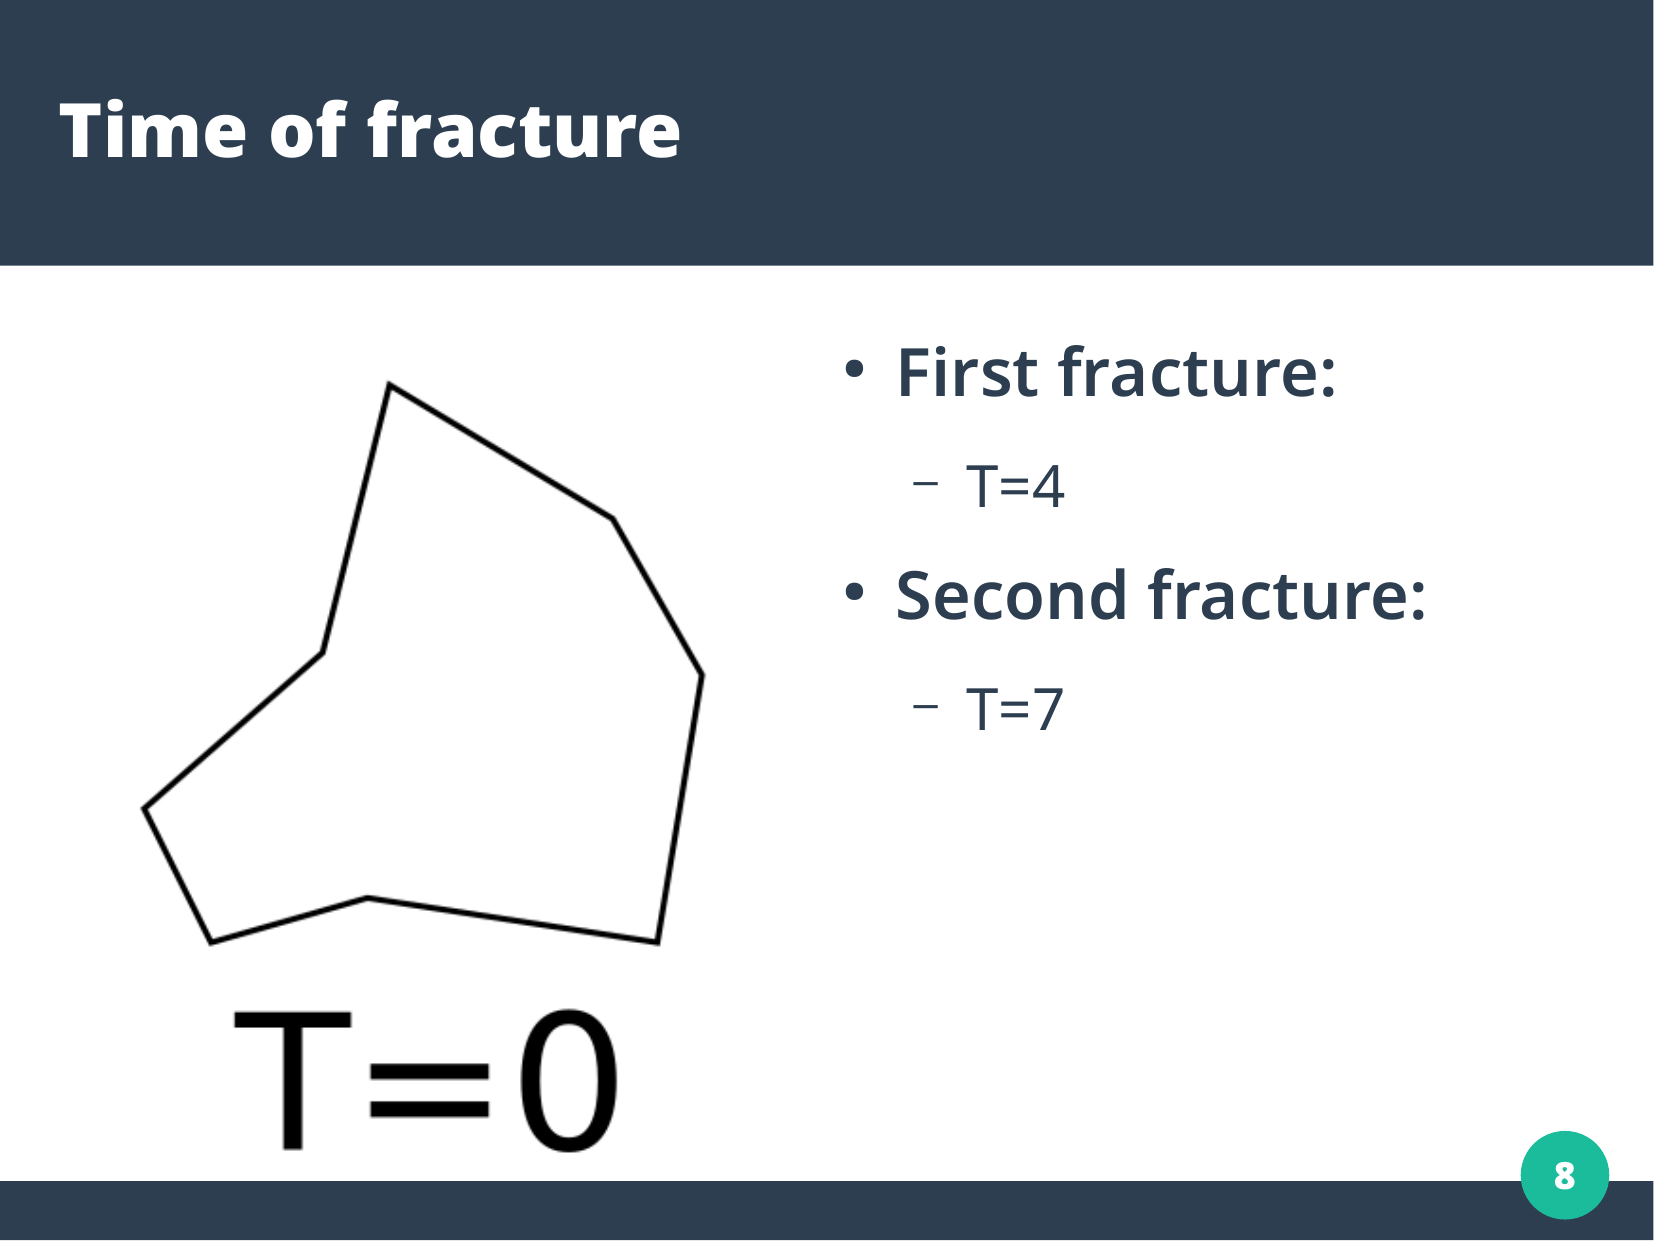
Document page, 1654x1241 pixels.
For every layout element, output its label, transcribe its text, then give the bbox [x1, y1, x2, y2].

picture [33, 274, 814, 1166]
title Time of fracture [59, 49, 1595, 207]
list First fracture: T=4 Second fracture: T=7 [825, 324, 1595, 1152]
